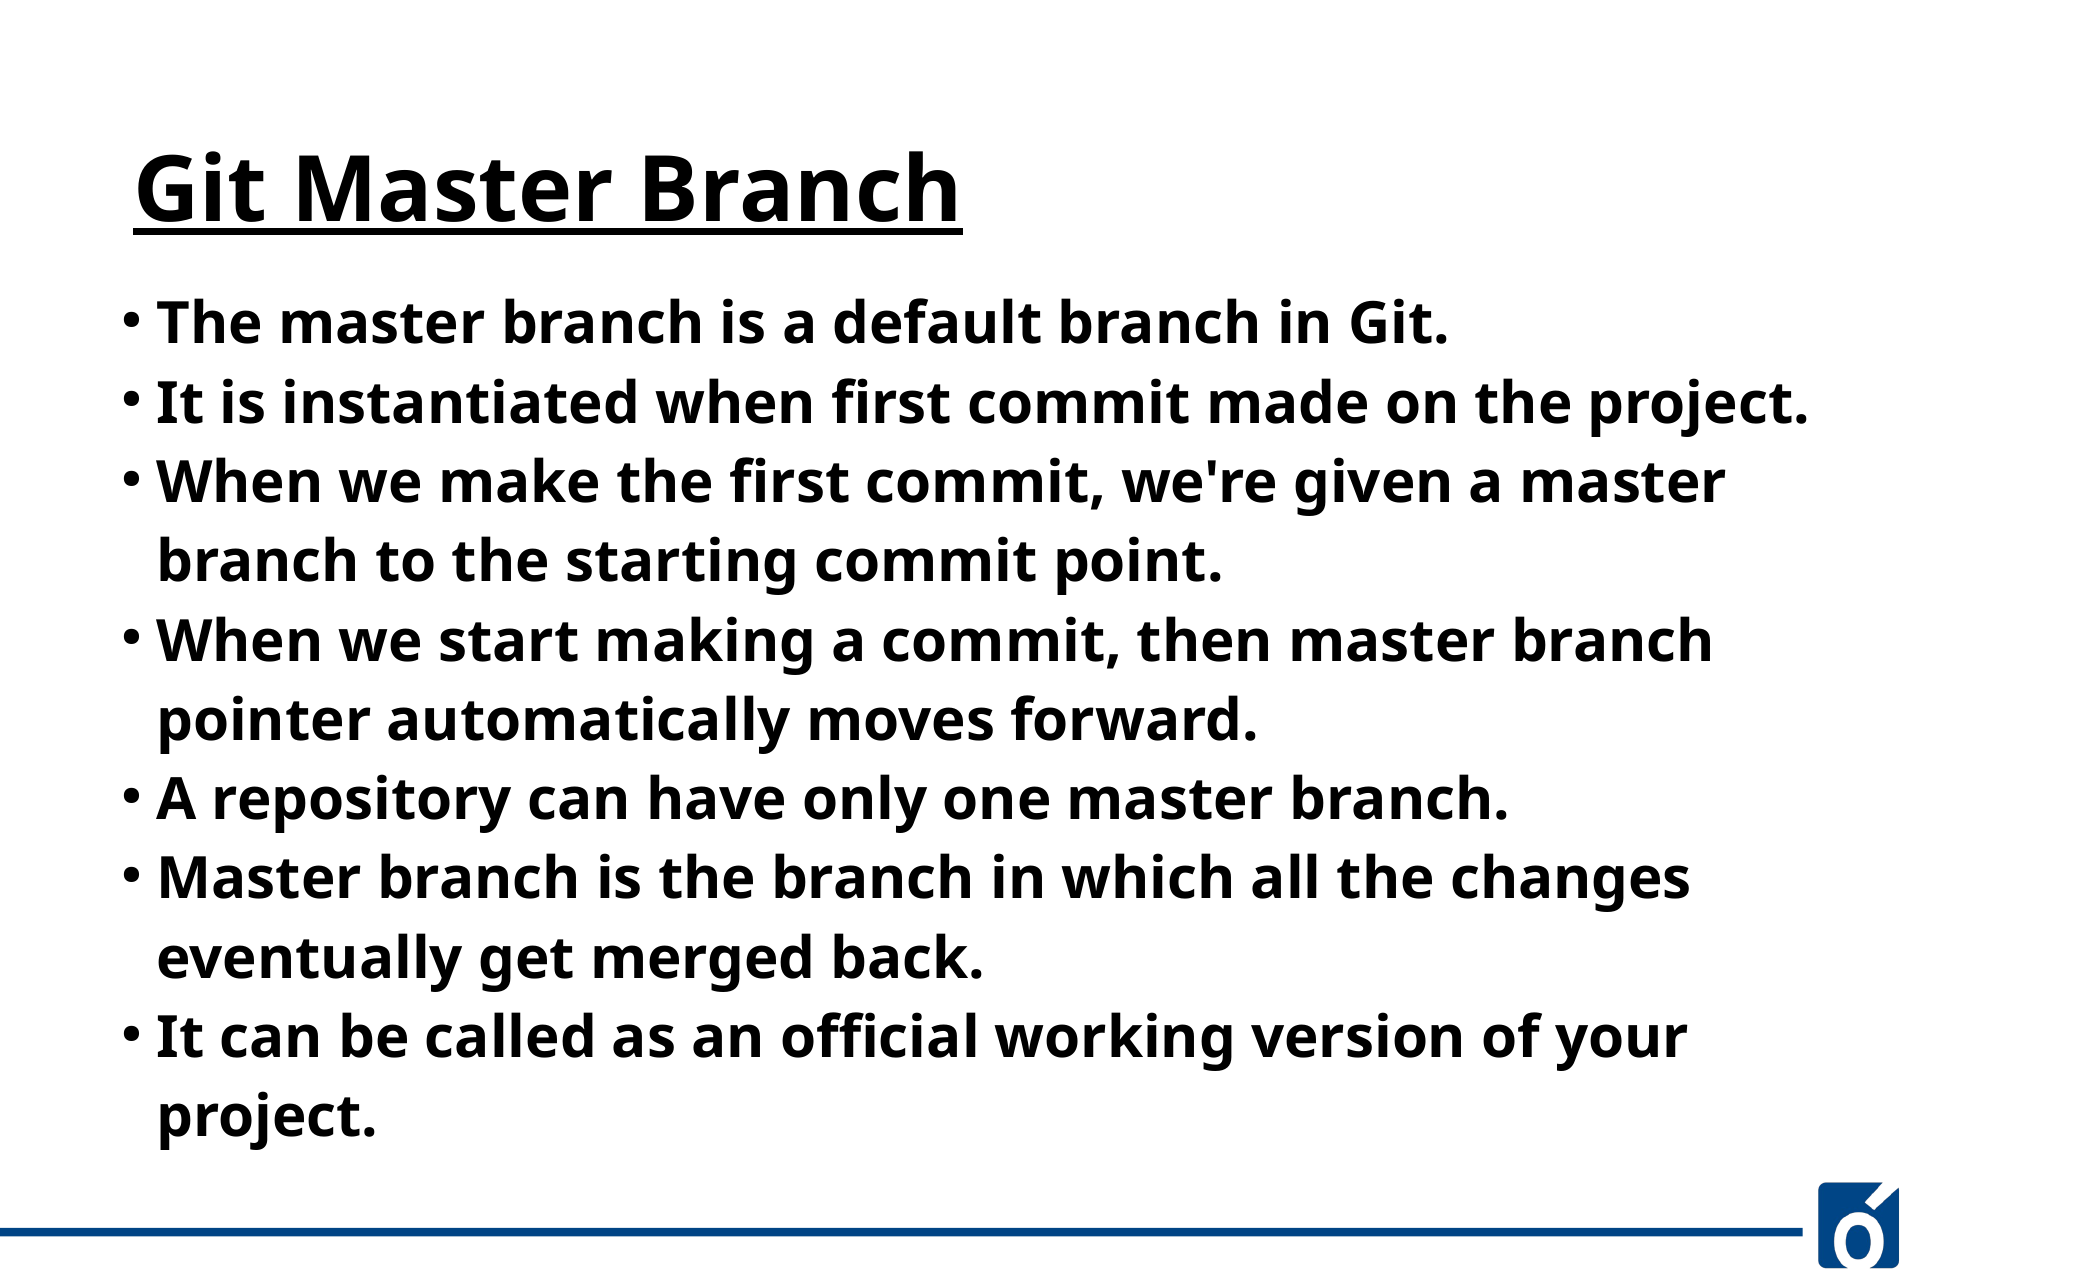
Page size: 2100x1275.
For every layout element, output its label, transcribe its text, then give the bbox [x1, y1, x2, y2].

text_box The master branch is a default branch in Git. It is instantiated when first commit made on the project. When we make the first commit, we're given a master branch to the starting commit point. When we start making a commit, then master branch pointer automatically moves forward. A repository can have only one master branch. Master branch is the branch in which all the changes eventually get merged back. It can be called as an official working version of your project. [106, 274, 1925, 1146]
picture [1817, 1181, 1900, 1269]
chart [130, 297, 1970, 923]
title Git Master Branch [133, 85, 1335, 274]
